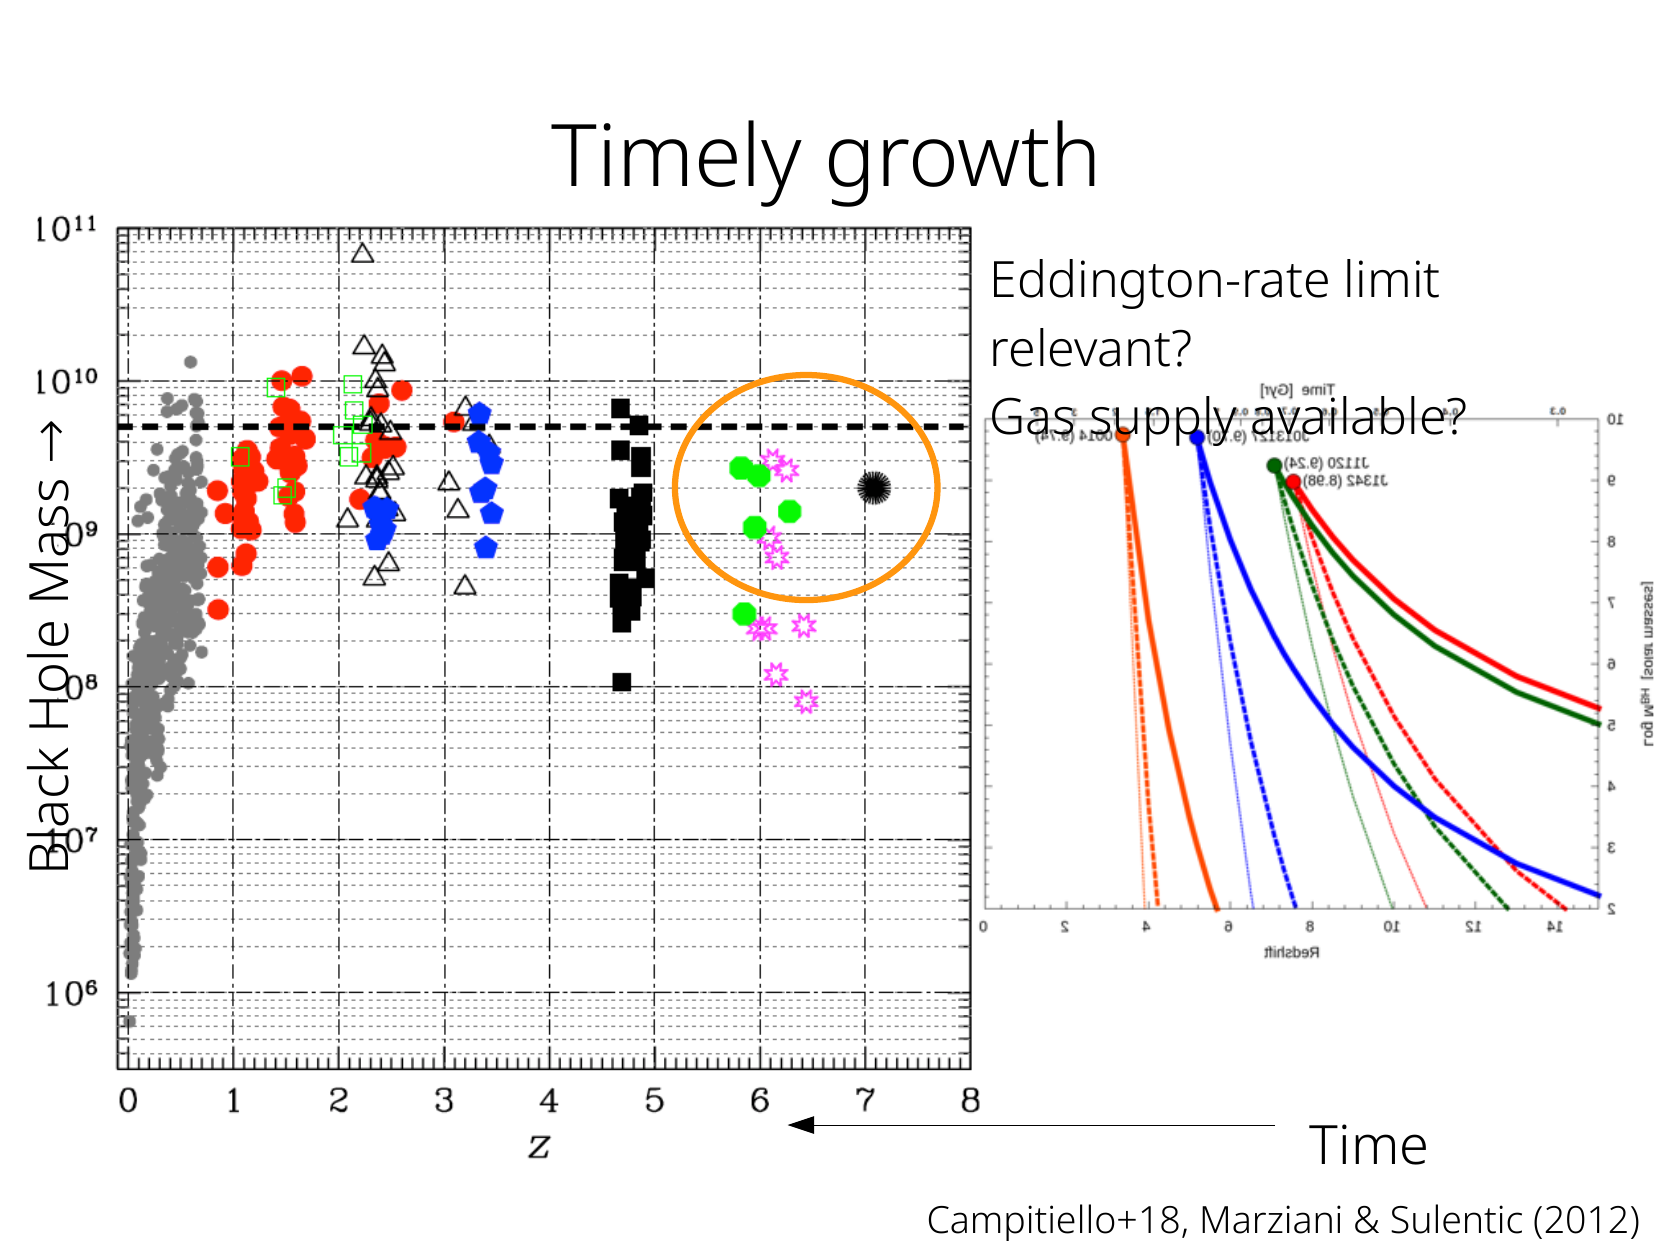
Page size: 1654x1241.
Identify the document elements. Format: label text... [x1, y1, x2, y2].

picture [1255, 422, 1270, 432]
text_box Eddington-rate limit relevant? Gas supply available? [975, 236, 1654, 422]
text_box Campitiello+18, Marziani & Sulentic (2012) [722, 1186, 1654, 1241]
picture [37, 212, 1654, 1163]
text_box Black Hole Mass → [2, 337, 85, 944]
picture [1149, 422, 1166, 432]
picture [1384, 422, 1401, 432]
picture [1030, 422, 1045, 432]
picture [996, 422, 1018, 432]
picture [1179, 422, 1196, 432]
picture [1355, 422, 1370, 432]
picture [1119, 422, 1134, 432]
title Timely growth [82, 49, 1571, 236]
picture [1222, 422, 1228, 430]
picture [1305, 422, 1320, 432]
text_box Time [1294, 1099, 1654, 1181]
picture [1286, 422, 1292, 431]
